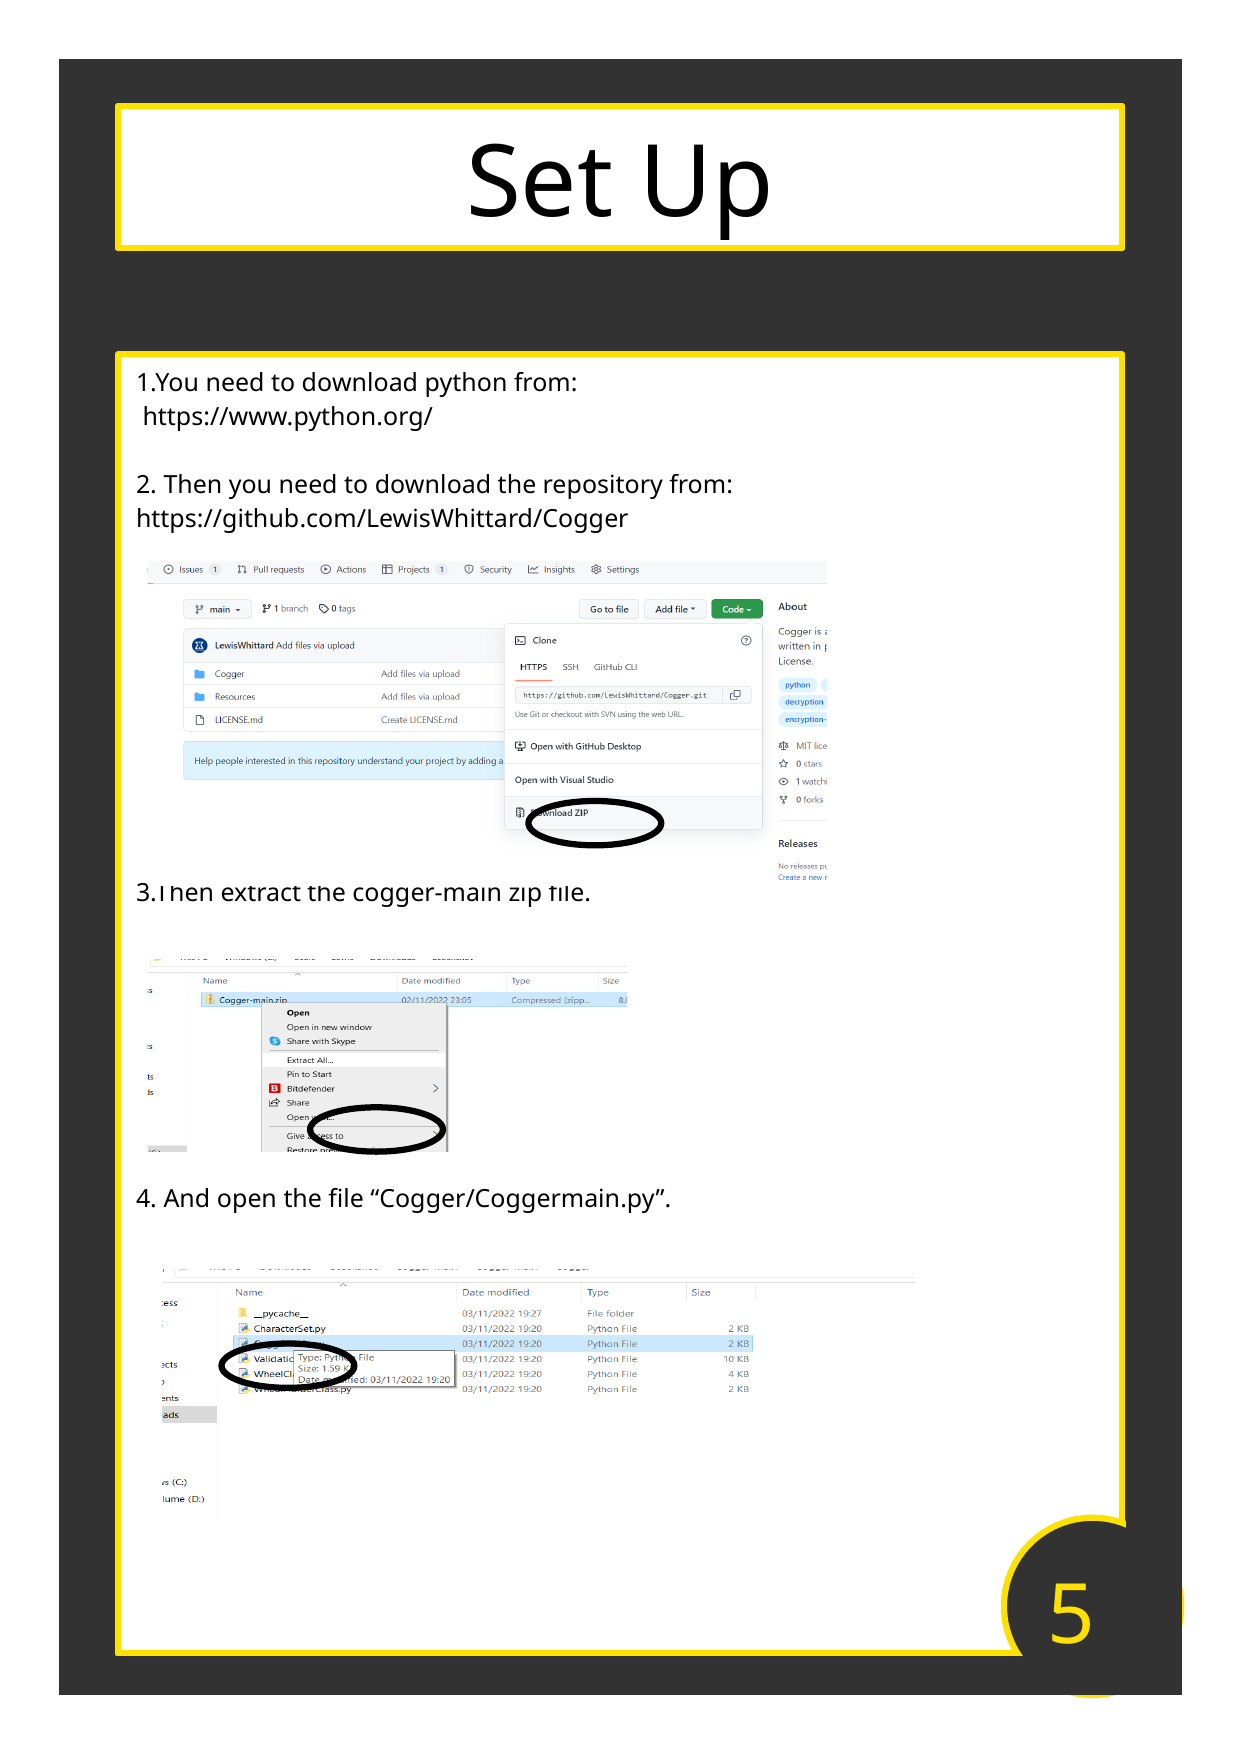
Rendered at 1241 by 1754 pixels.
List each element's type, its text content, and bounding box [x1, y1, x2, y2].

text_box 5 [1003, 1517, 1126, 1656]
text_box [59, 59, 1182, 1695]
picture [147, 959, 628, 1152]
picture [314, 1111, 439, 1148]
text_box 1.You need to download python from: https://www.python.org/ 2. Then you need to download the repository from: https://github.com/LewisWhittard/Cogger 3.Then extract the cogger-main zip file. 4. And open the file “Cogger/Coggermain.py”. [118, 354, 1123, 1654]
text_box Set Up [118, 106, 1123, 249]
picture [147, 561, 827, 886]
picture [162, 1269, 916, 1521]
